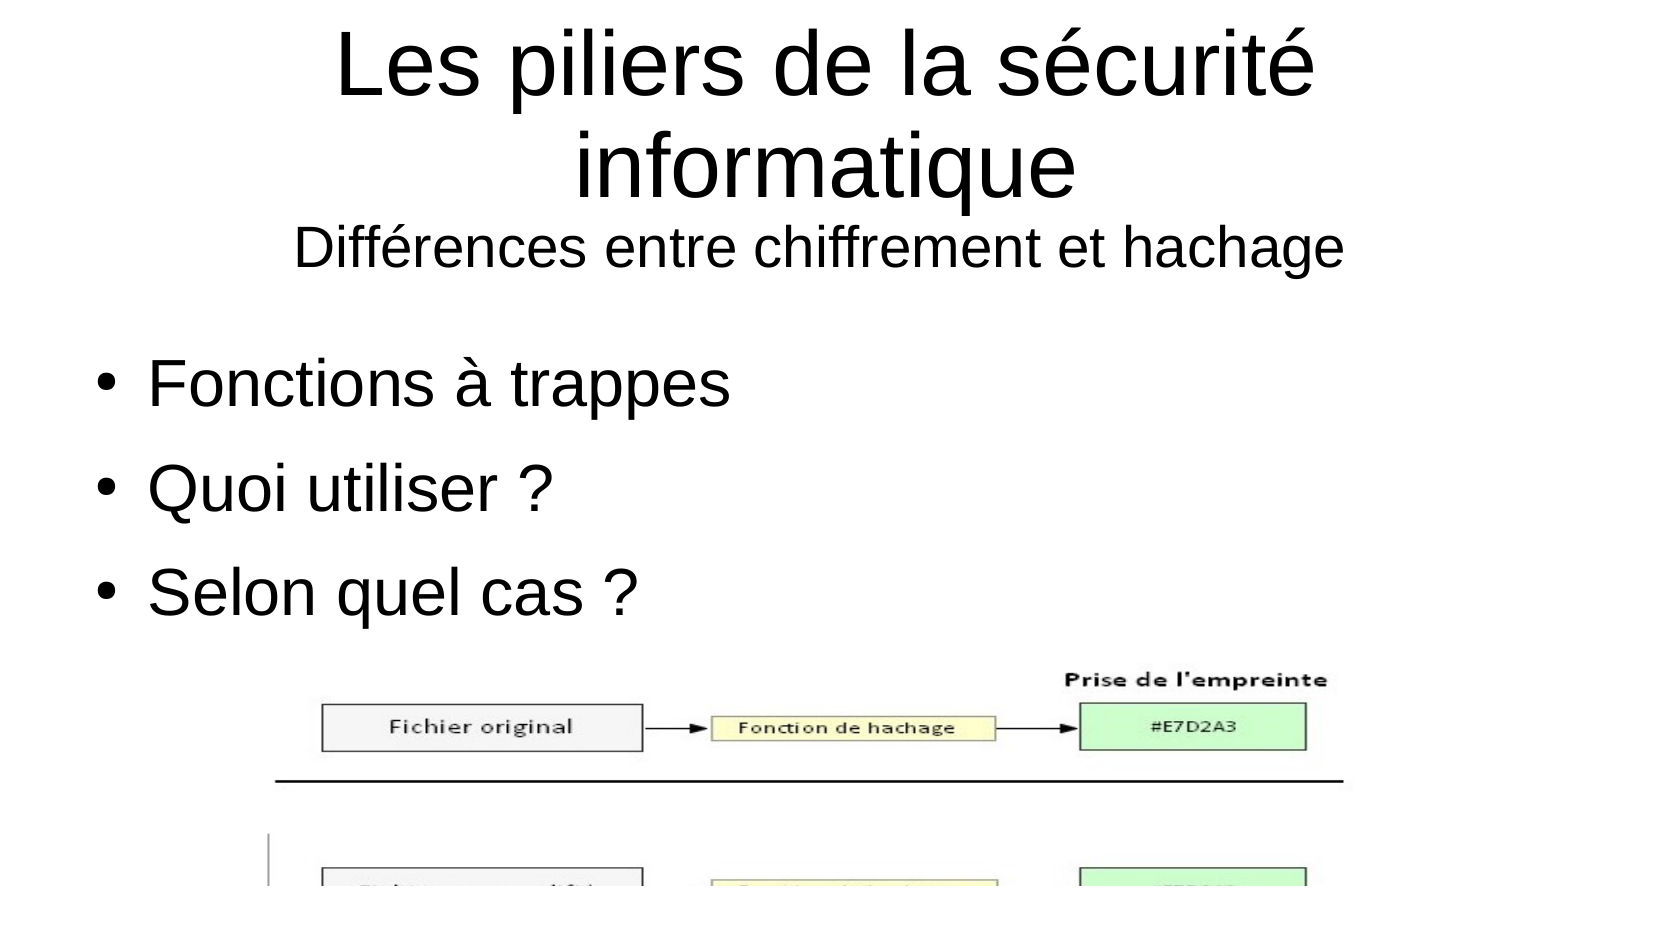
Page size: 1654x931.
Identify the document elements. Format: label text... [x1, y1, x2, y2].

list Fonctions à trappes Quoi utiliser ? Selon quel cas ? [76, 346, 1063, 886]
title Différences entre chiffrement et hachage [76, 169, 1565, 325]
picture [265, 649, 1359, 886]
title Les piliers de la sécurité informatique [82, 12, 1571, 218]
